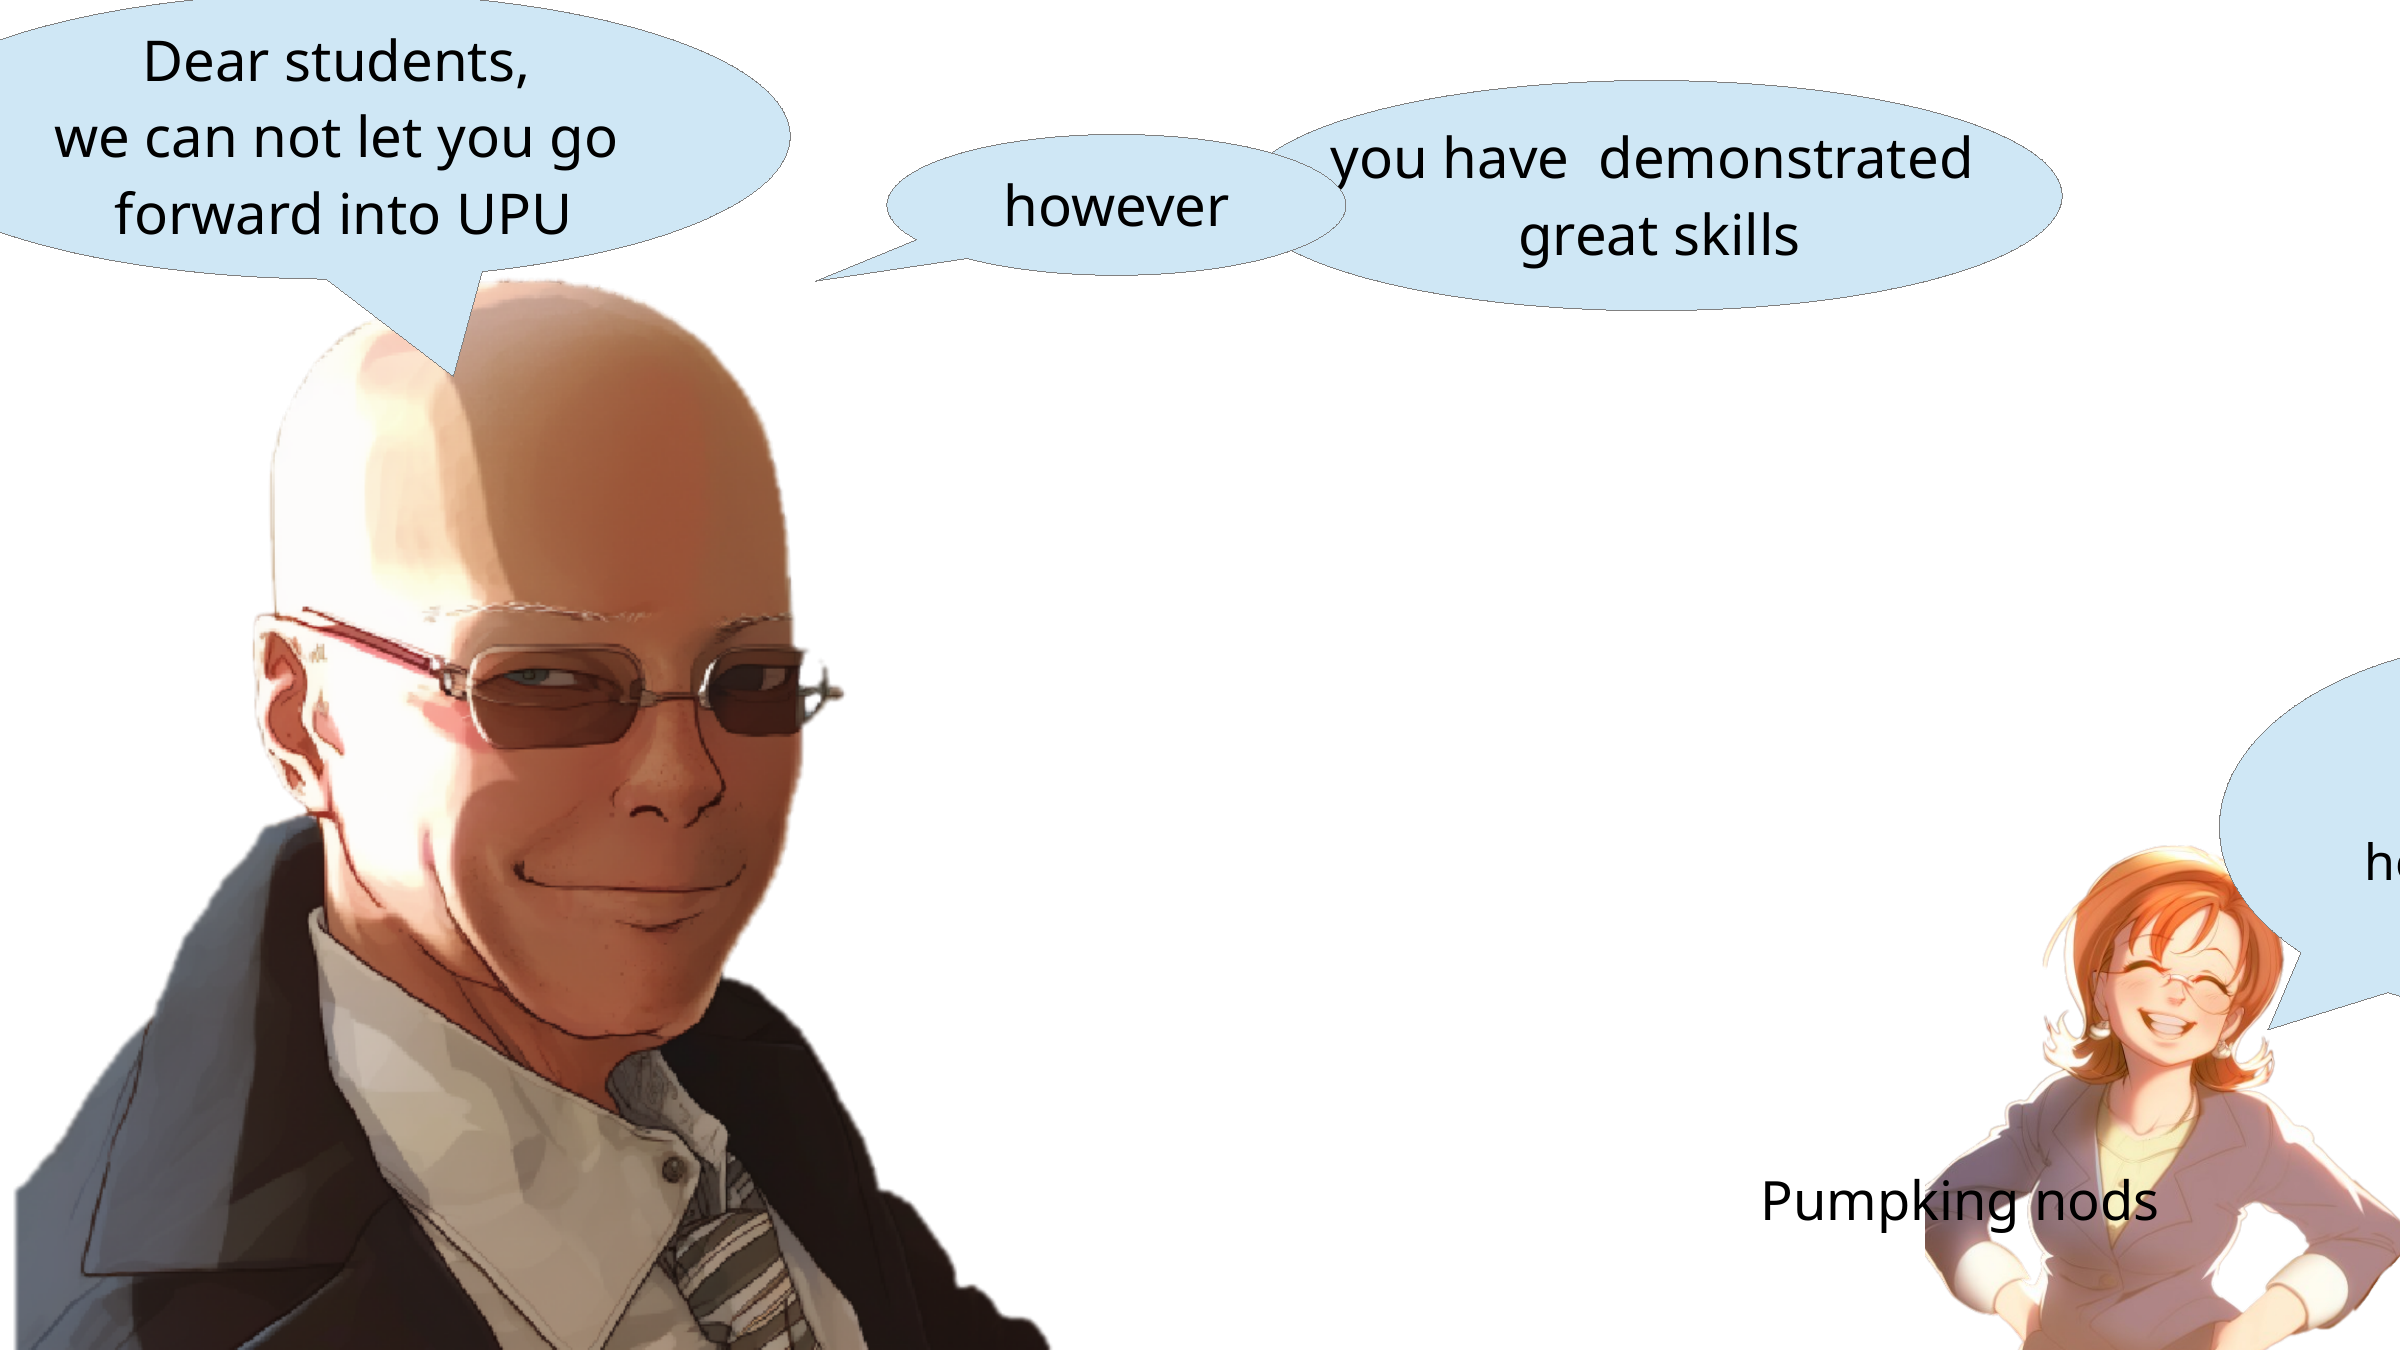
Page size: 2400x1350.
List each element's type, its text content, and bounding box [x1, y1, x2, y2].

text_box Pumpking nods [1745, 1155, 2193, 1237]
text_box Dear students, we can not let you go forward into UPU [0, 0, 791, 377]
picture [13, 269, 1109, 1350]
picture [1925, 831, 2400, 1350]
text_box you have demonstrated great skills [1272, 80, 2063, 311]
text_box however [815, 134, 1346, 282]
text_box Hey, how’s it going? [2219, 658, 2400, 1030]
